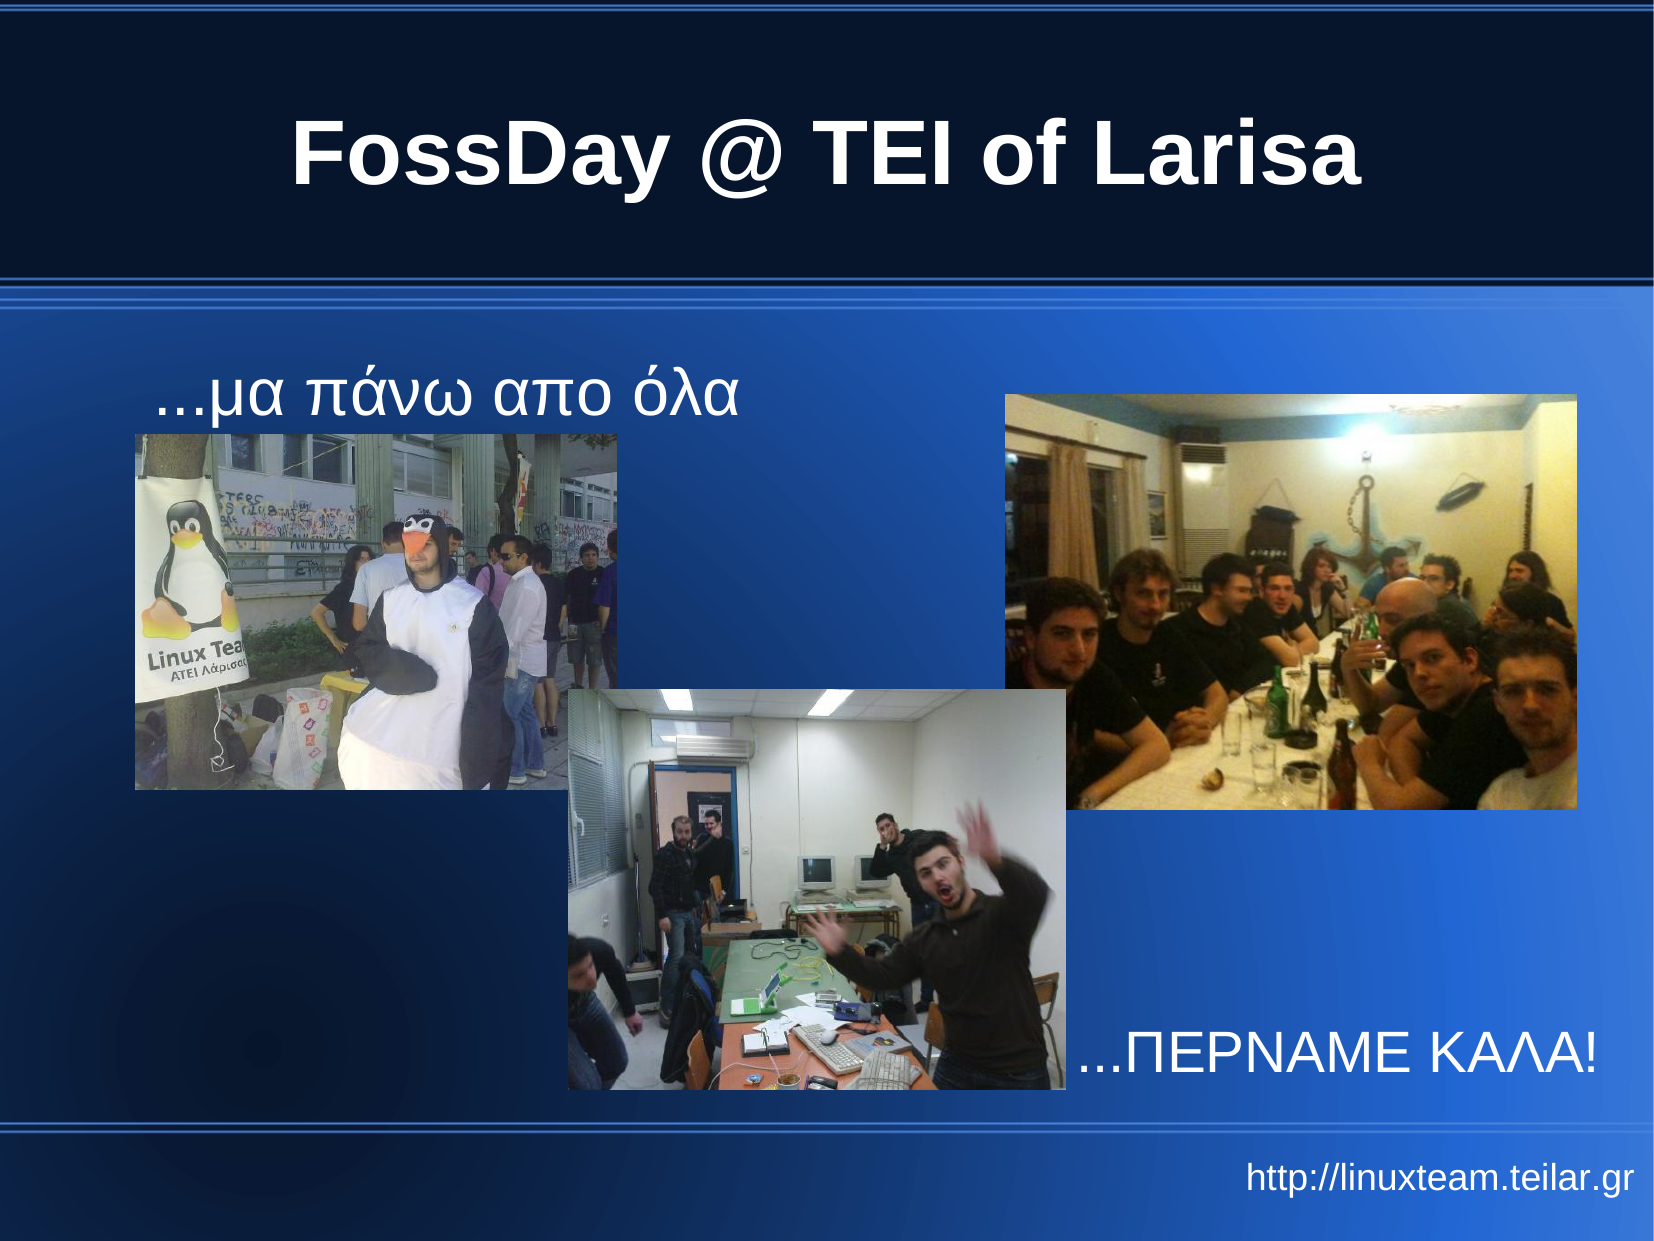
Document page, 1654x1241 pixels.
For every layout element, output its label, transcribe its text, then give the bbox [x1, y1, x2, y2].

text_box http://linuxteam.teilar.gr [1200, 1190, 1636, 1201]
picture [0, 0, 1654, 1241]
list ...ΠΕΡΝΑΜΕ ΚΑΛΑ! [1005, 1020, 1636, 1190]
title FossDay @ TEI of Larisa [82, 49, 1571, 257]
list ...μα πάνω απο όλα [82, 355, 1571, 451]
